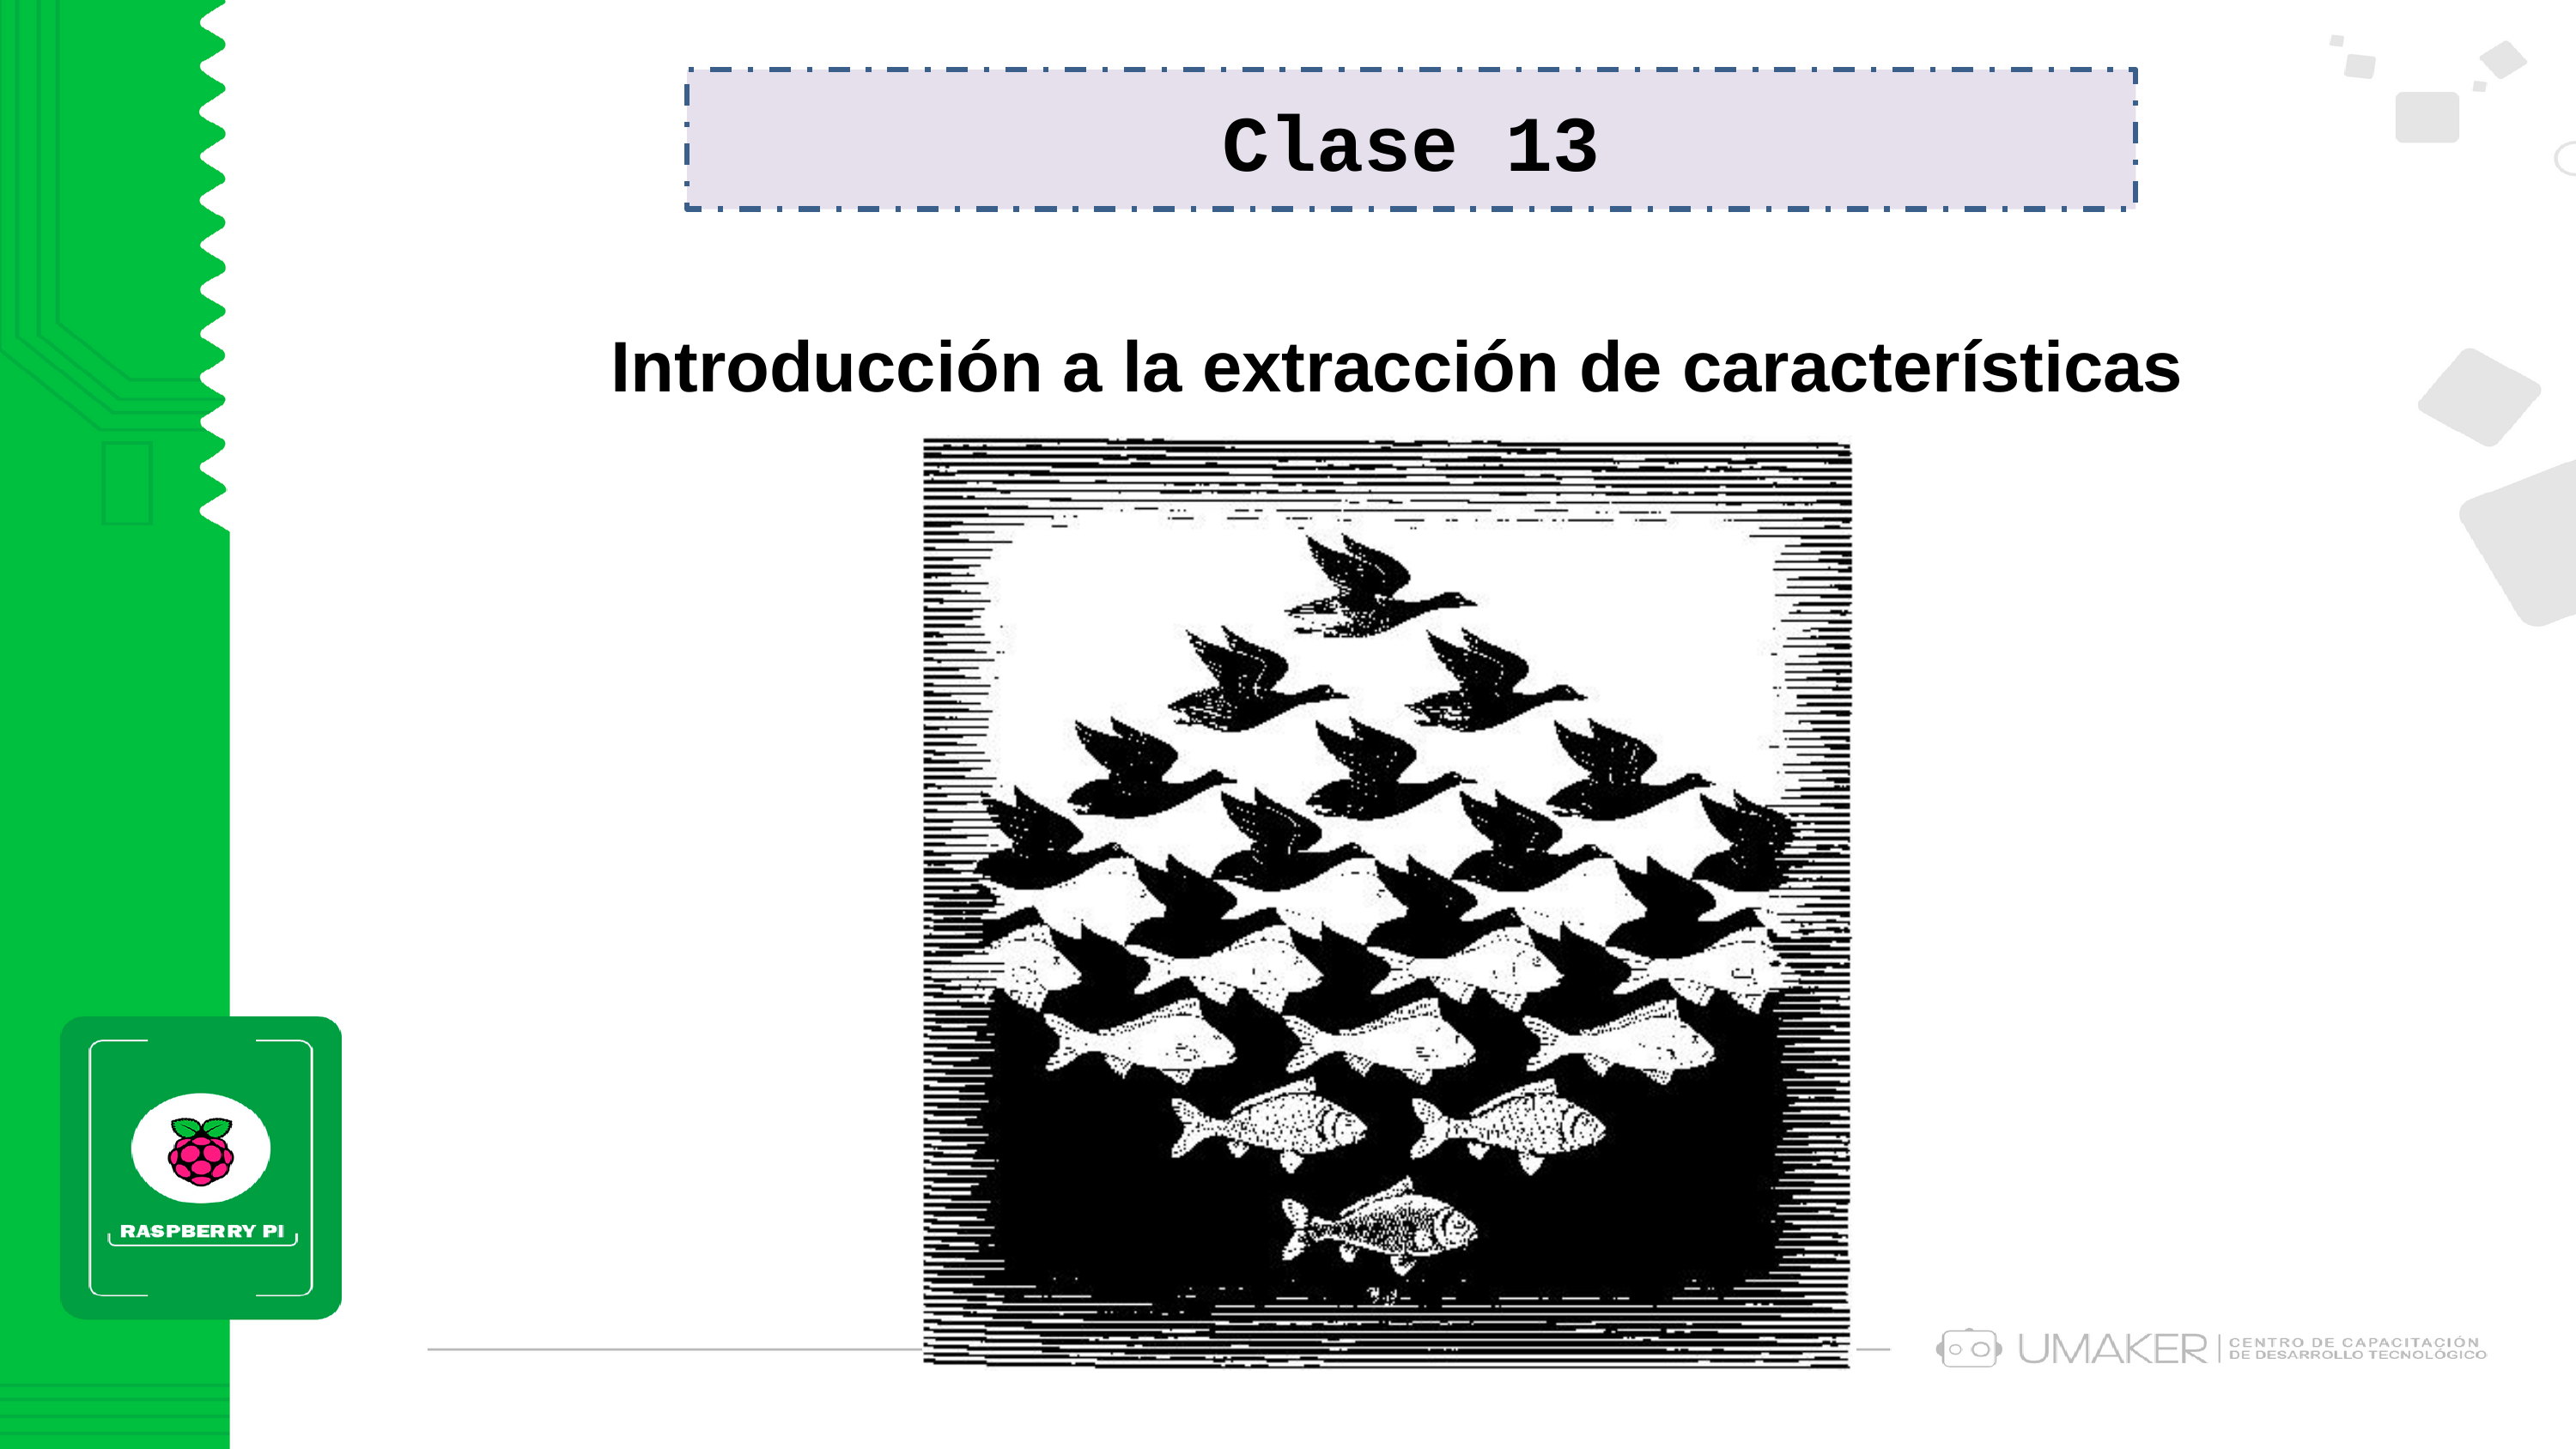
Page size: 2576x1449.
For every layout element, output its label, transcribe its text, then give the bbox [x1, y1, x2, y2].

picture [0, 0, 2576, 1449]
text_box Introducción a la extracción de características [331, 314, 2465, 1207]
text_box Clase 13 [687, 70, 2136, 209]
